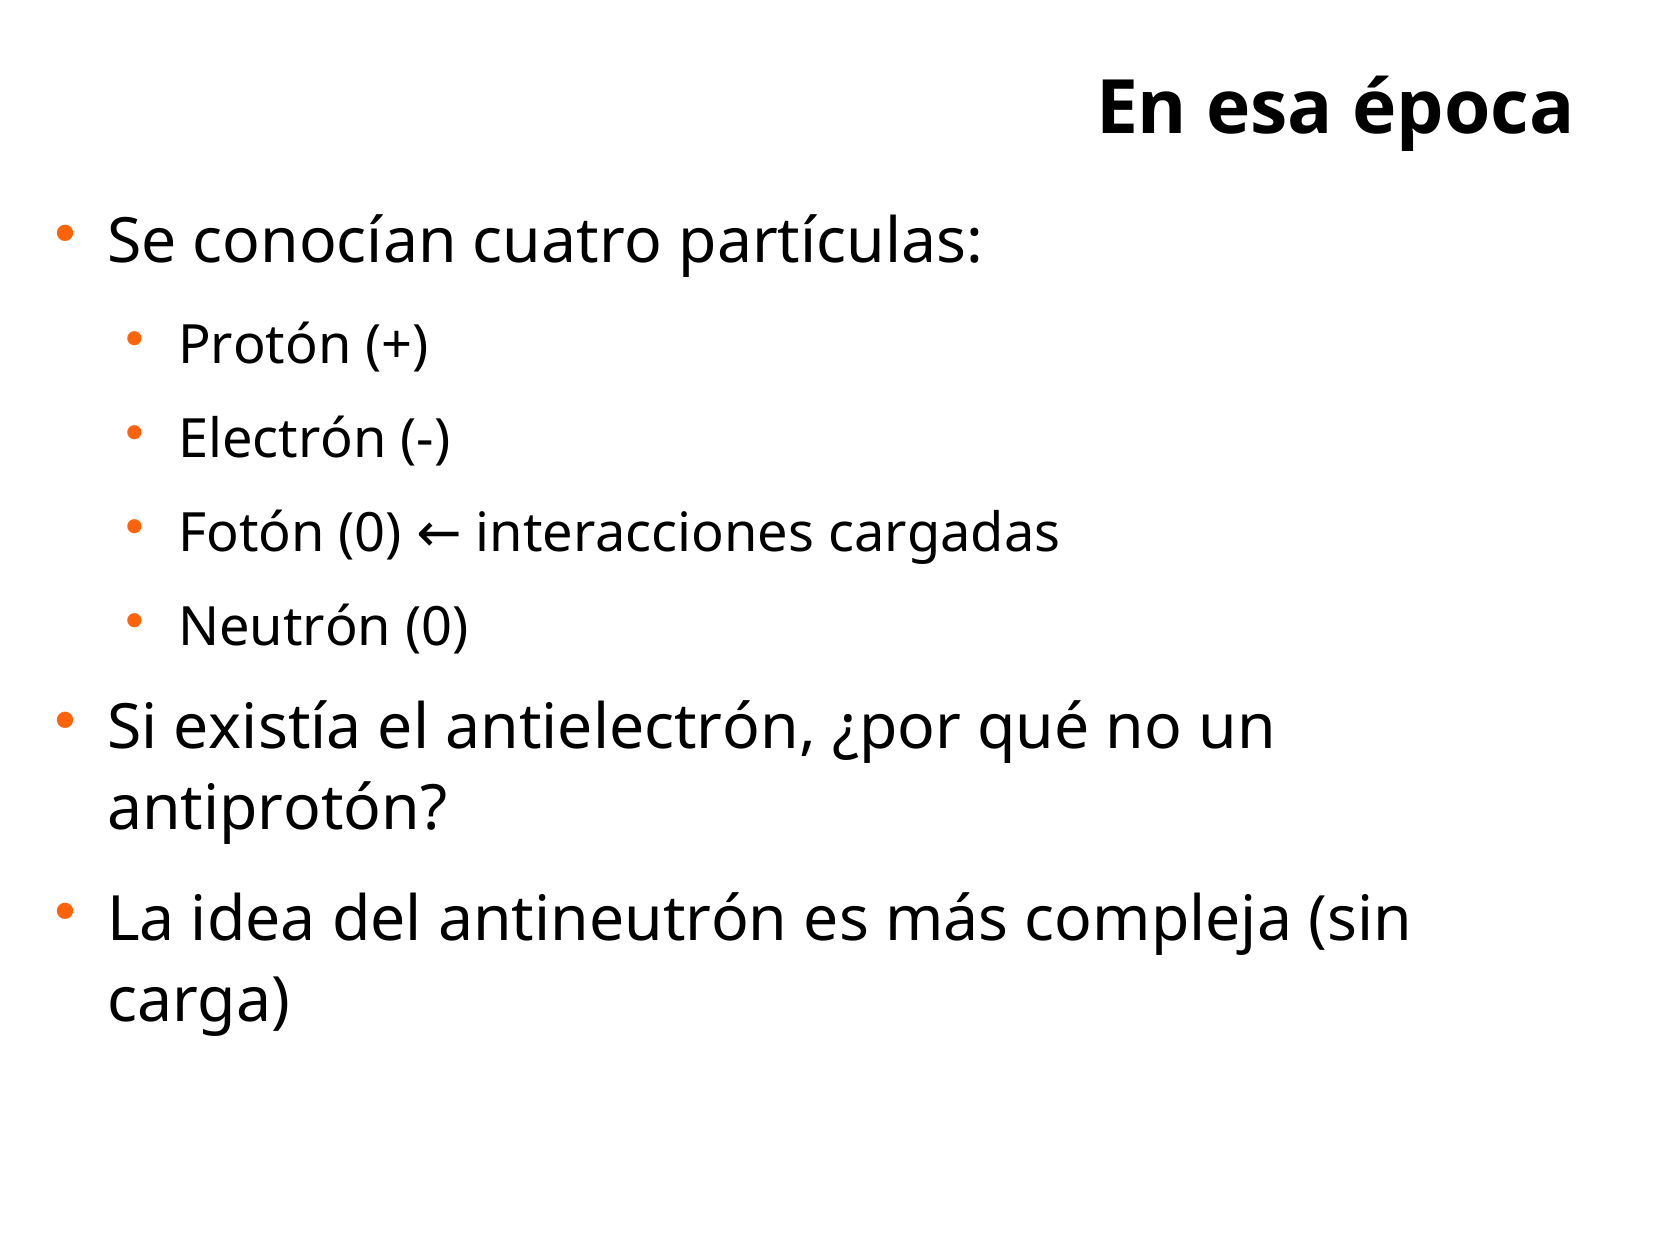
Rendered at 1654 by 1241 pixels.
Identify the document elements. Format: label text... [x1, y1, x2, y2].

list Se conocían cuatro partículas: Protón (+) Electrón (-) Fotón (0) ← interacciones cargadas Neutrón (0) Si existía el antielectrón, ¿por qué no un antiprotón? La idea del antineutrón es más compleja (sin carga) [37, 193, 1601, 1013]
title En esa época [86, 49, 1575, 151]
